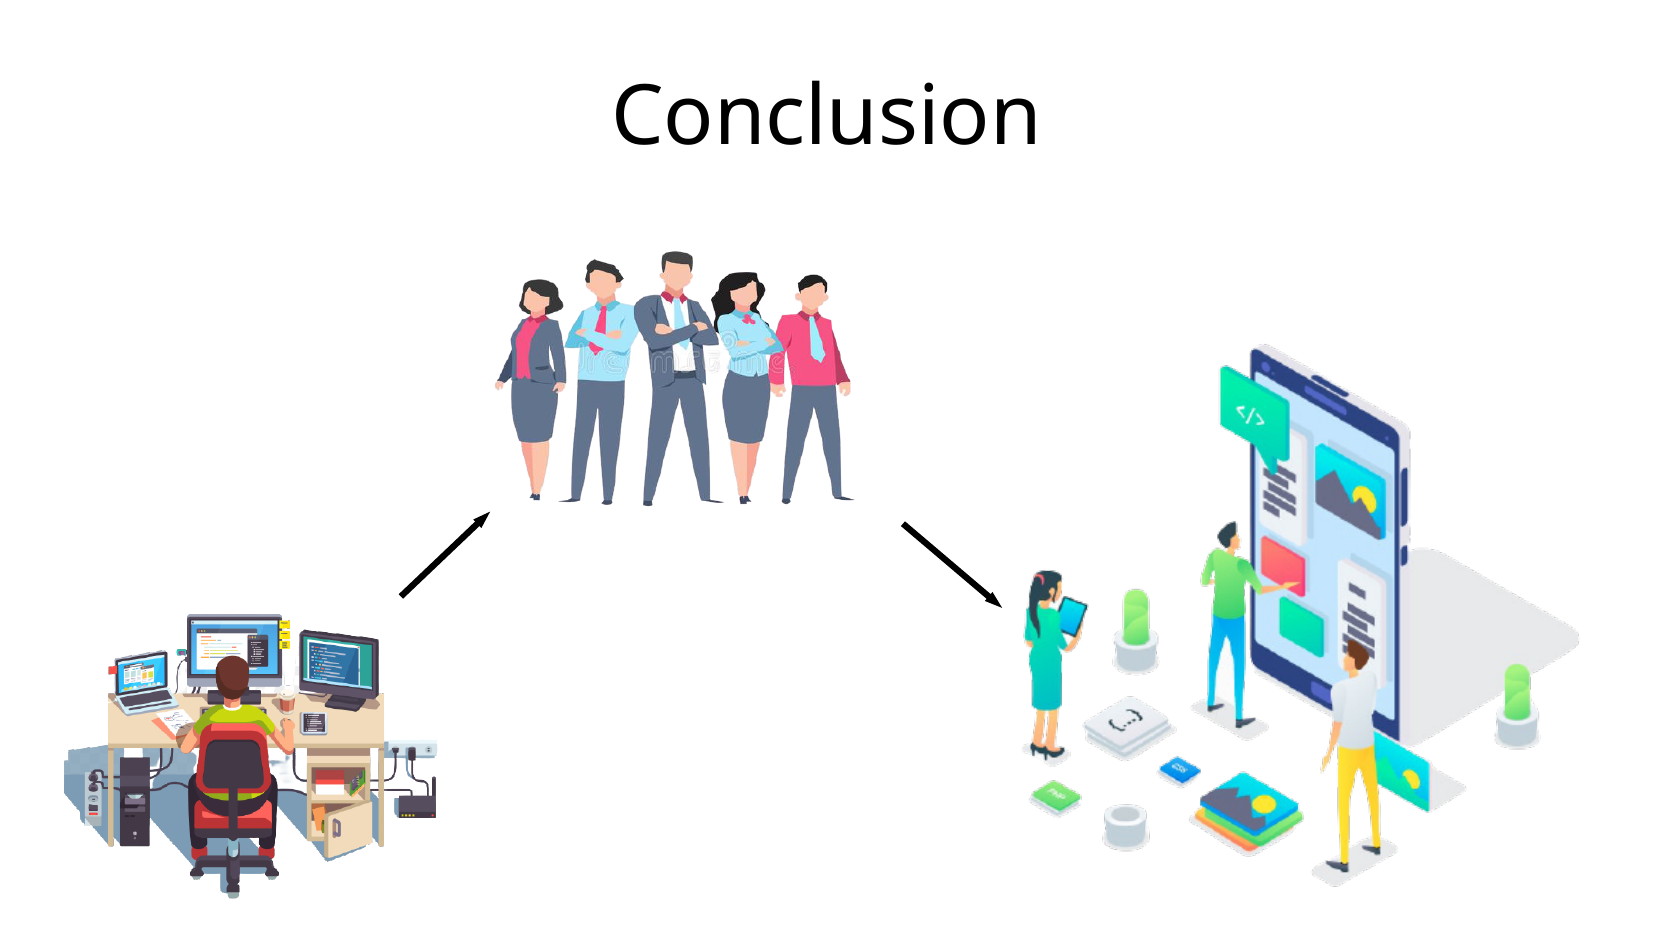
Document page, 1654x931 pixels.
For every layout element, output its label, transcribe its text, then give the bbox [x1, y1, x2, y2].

picture [31, 607, 469, 909]
text_box Conclusion [553, 53, 1100, 170]
picture [380, 185, 1654, 922]
